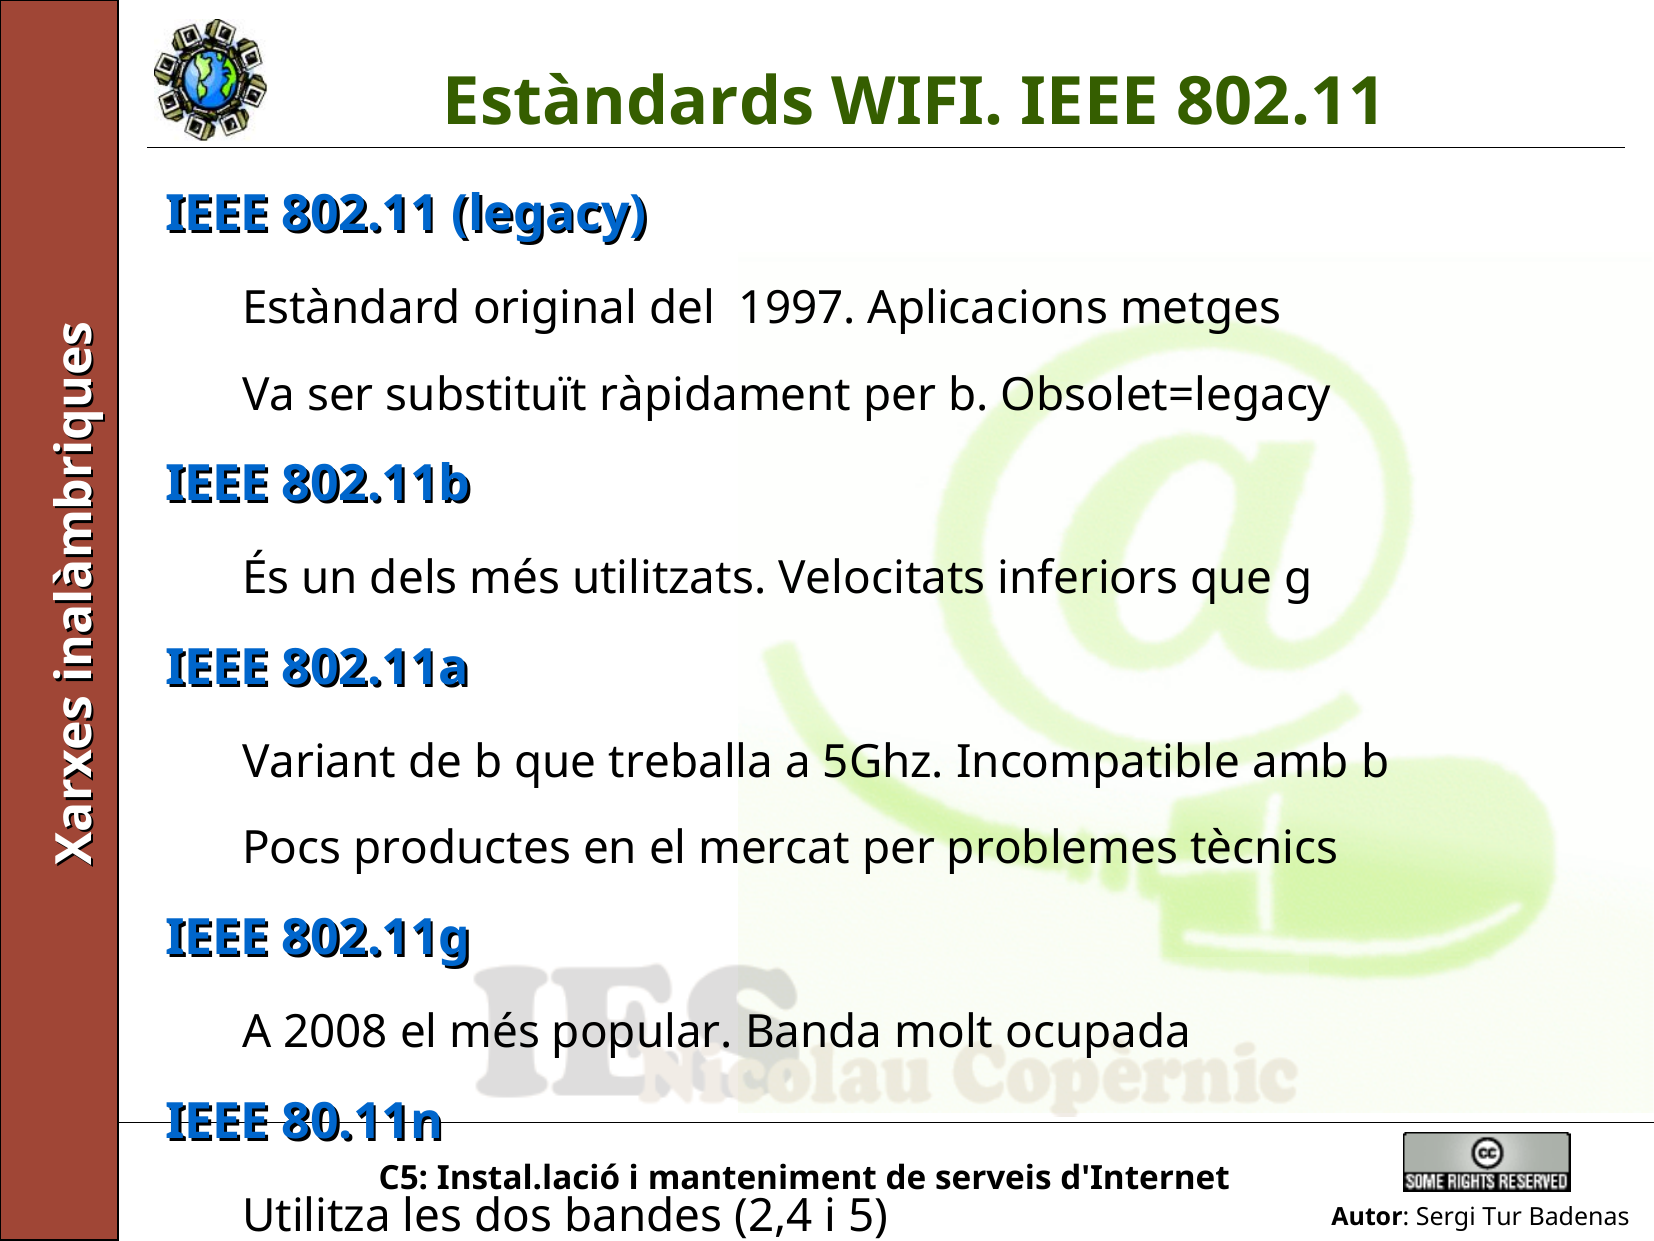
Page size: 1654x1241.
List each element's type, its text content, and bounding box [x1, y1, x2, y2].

list IEEE 802.11 (legacy) Estàndard original del 1997. Aplicacions metges Va ser substituït ràpidament per b. Obsolet=legacy IEEE 802.11b És un dels més utilitzats. Velocitats inferiors que g IEEE 802.11a Variant de b que treballa a 5Ghz. Incompatible amb b Pocs productes en el mercat per problemes tècnics IEEE 802.11g A 2008 el més popular. Banda molt ocupada IEEE 80.11n Utilitza les dos bandes (2,4 i 5) Estàndard no aprovat però ja hi han productes al mercat [147, 177, 1636, 1106]
picture [154, 19, 268, 142]
picture [1403, 1132, 1571, 1192]
title Estàndards WIFI. IEEE 802.11 [171, 56, 1654, 141]
picture [466, 252, 1654, 1117]
